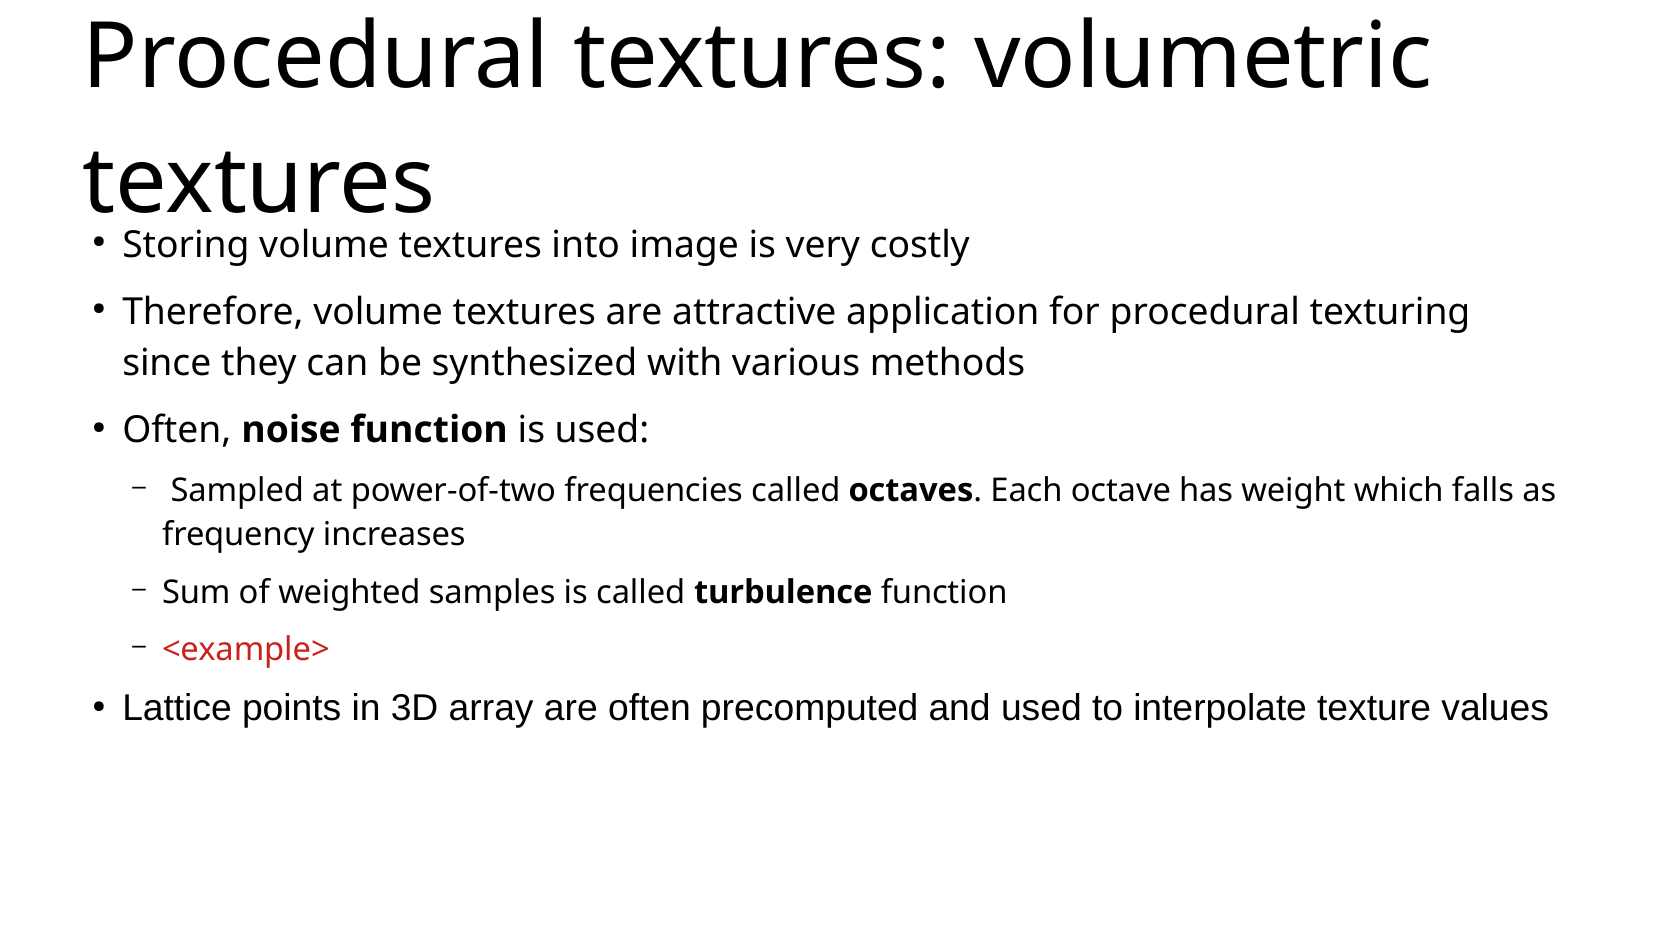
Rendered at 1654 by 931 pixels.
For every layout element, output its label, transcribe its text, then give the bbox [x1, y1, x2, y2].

list Storing volume textures into image is very costly Therefore, volume textures are attractive application for procedural texturing since they can be synthesized with various methods Often, noise function is used: Sampled at power-of-two frequencies called octaves. Each octave has weight which falls as frequency increases Sum of weighted samples is called turbulence function <example> Lattice points in 3D array are often precomputed and used to interpolate texture values [82, 217, 1571, 758]
title Procedural textures: volumetric textures [82, 37, 1571, 193]
